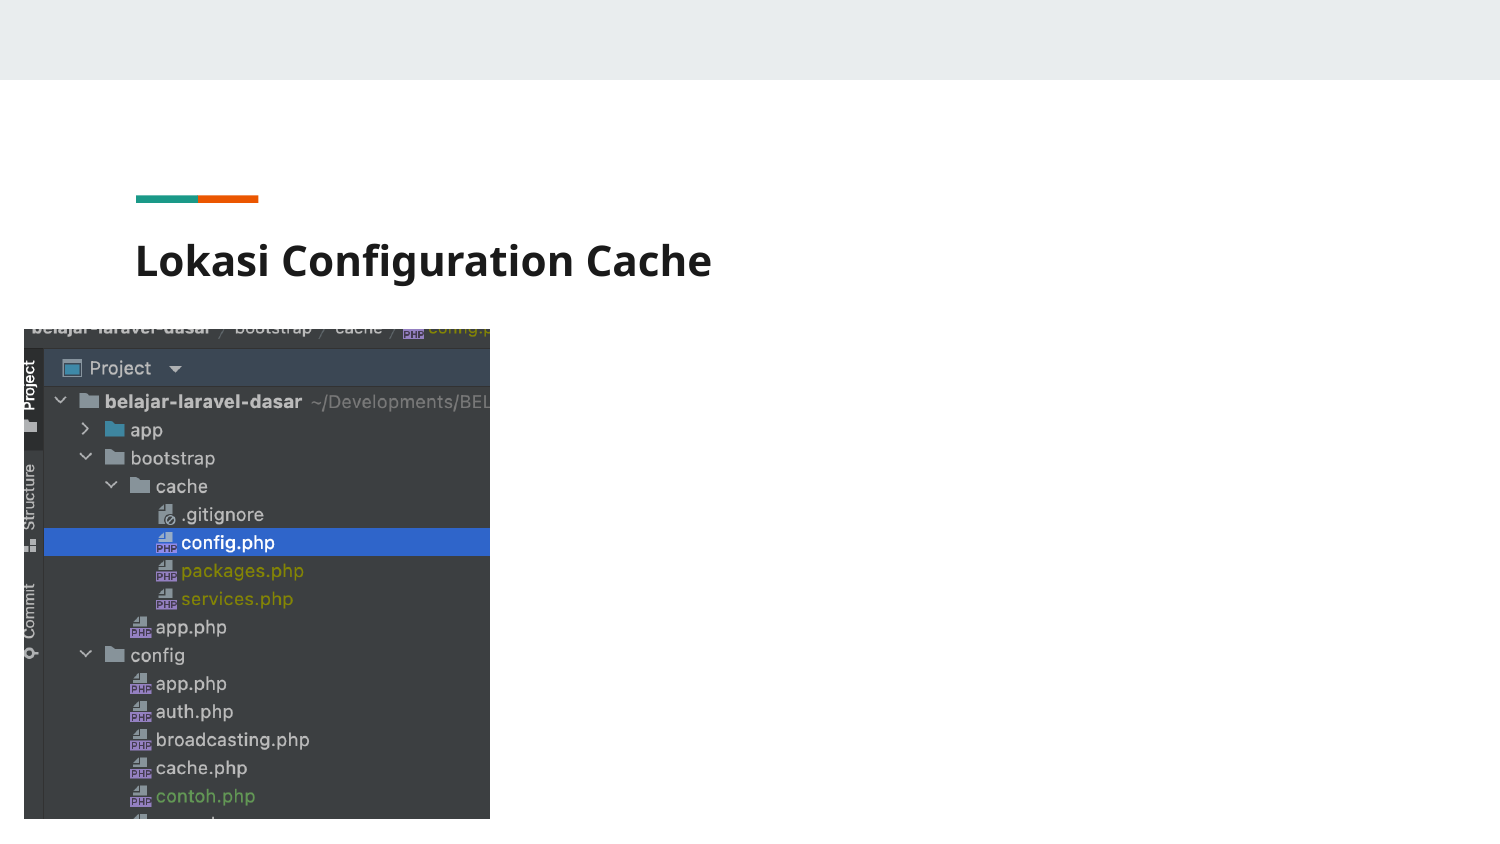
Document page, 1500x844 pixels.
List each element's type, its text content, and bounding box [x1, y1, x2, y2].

title Lokasi Configuration Cache [119, 216, 1381, 305]
picture [24, 329, 490, 819]
